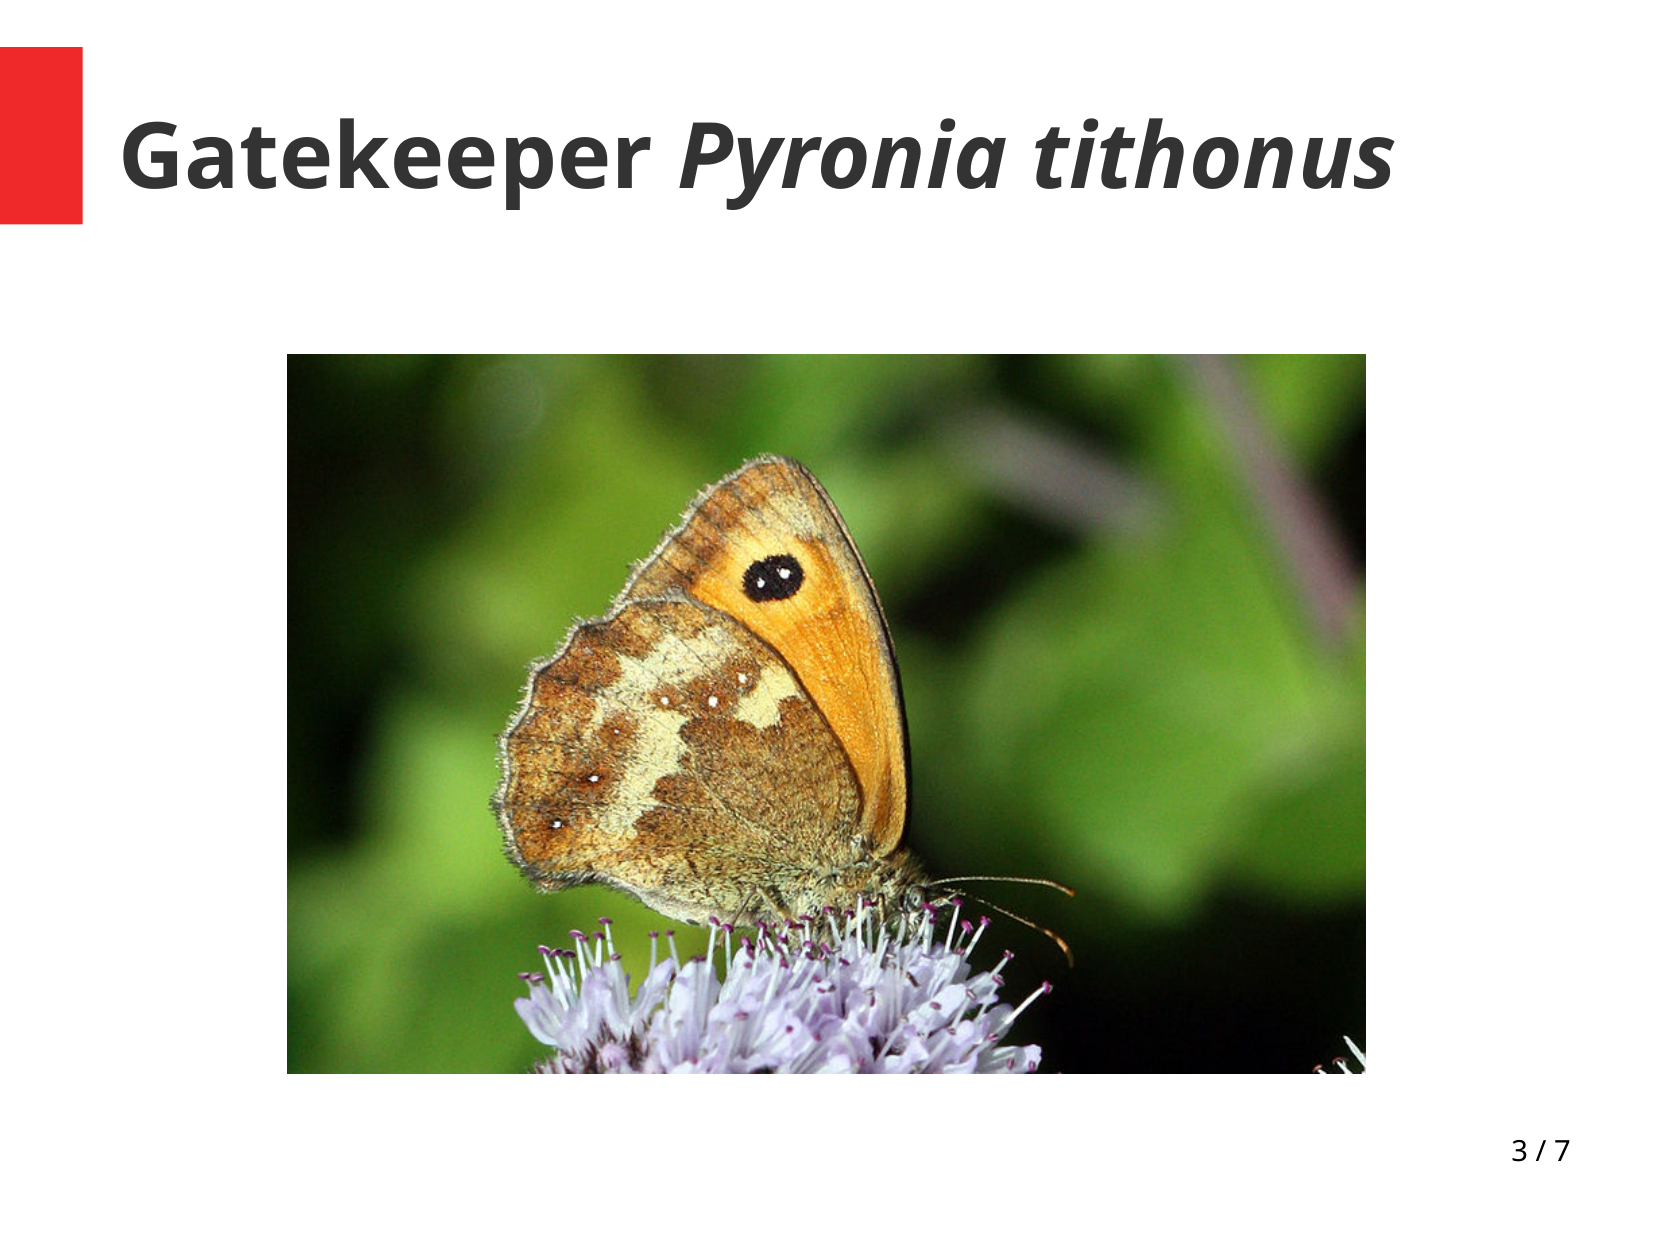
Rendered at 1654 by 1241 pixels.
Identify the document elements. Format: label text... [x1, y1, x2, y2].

picture [287, 354, 1366, 1074]
title Gatekeeper Pyronia tithonus [118, 45, 1571, 260]
